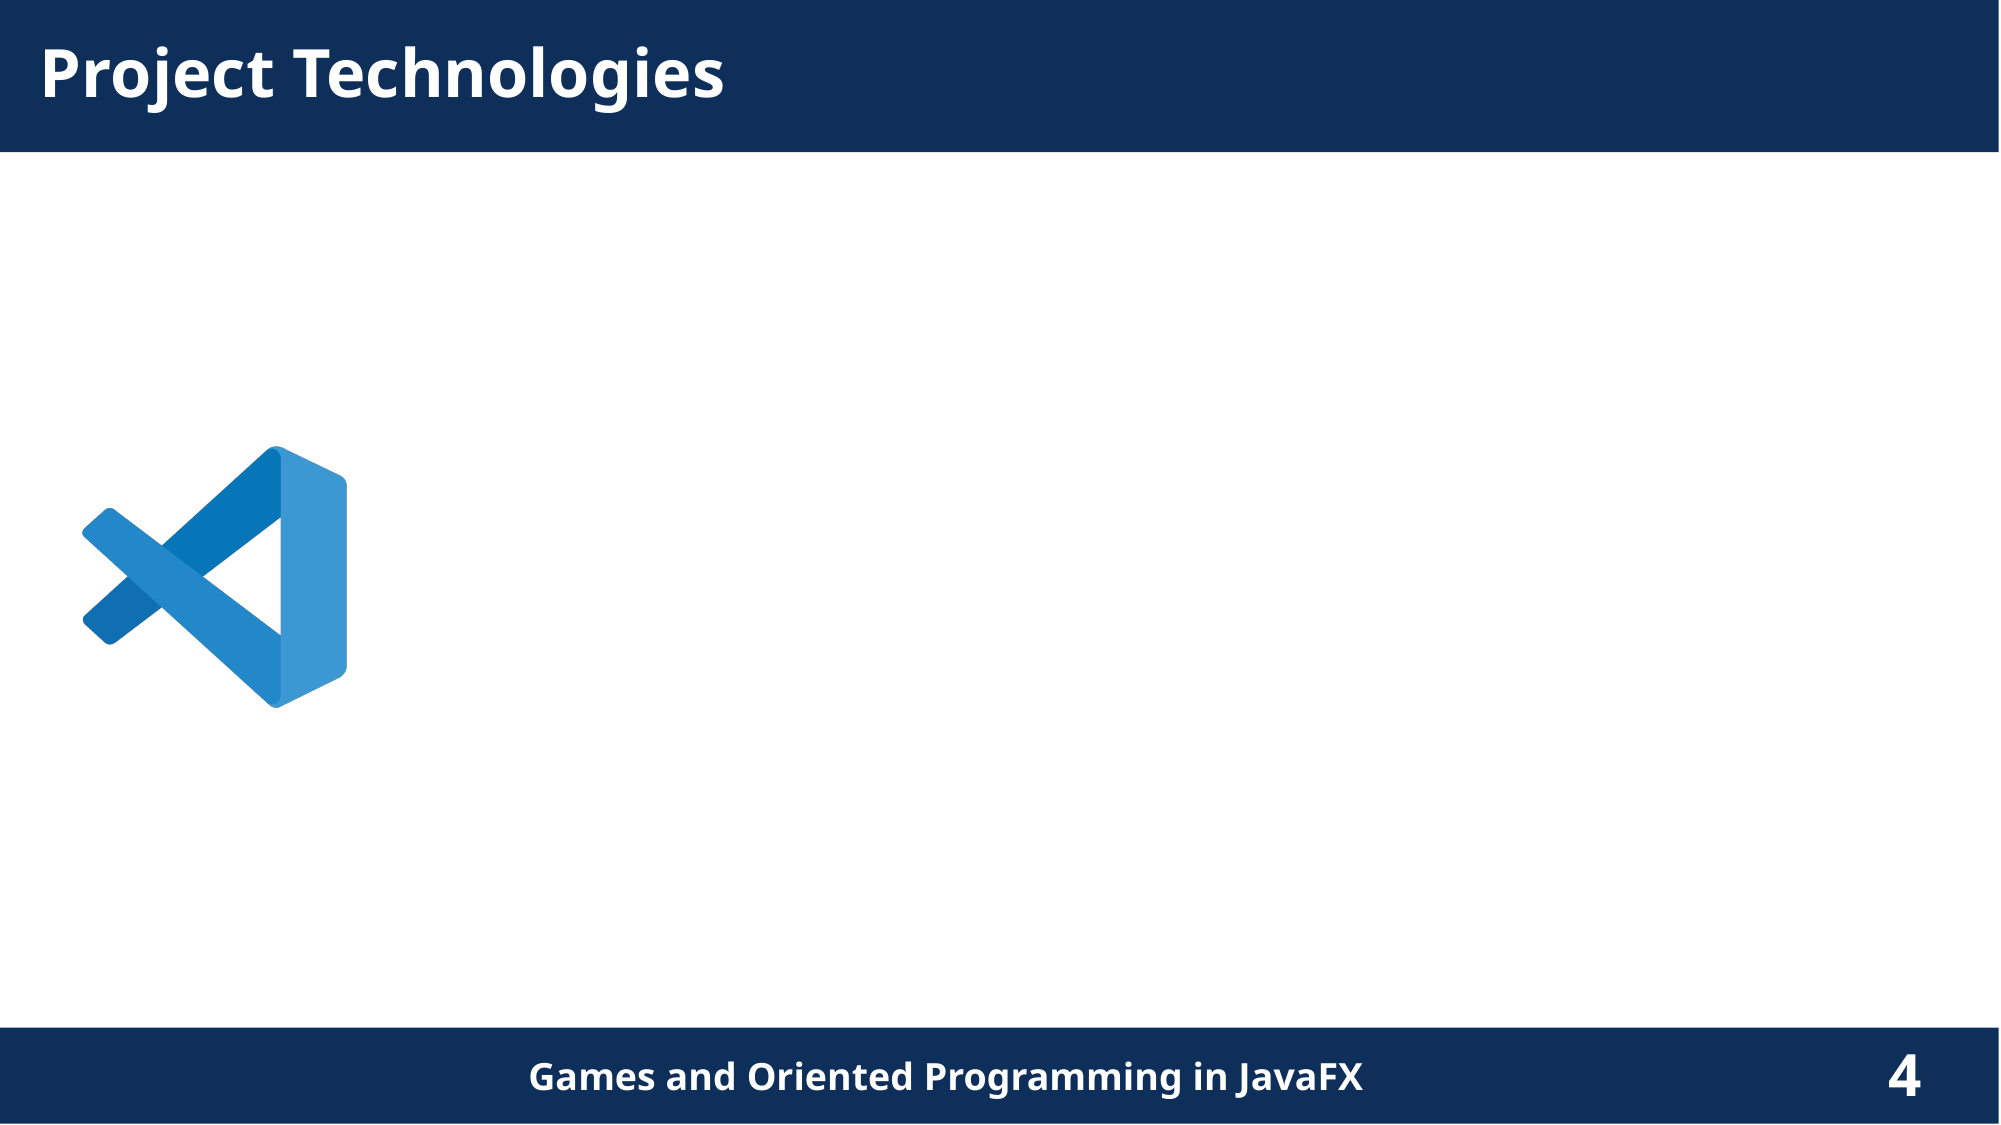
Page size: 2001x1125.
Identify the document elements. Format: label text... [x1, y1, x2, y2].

picture [77, 442, 349, 709]
text_box Project Technologies [25, 23, 1999, 119]
